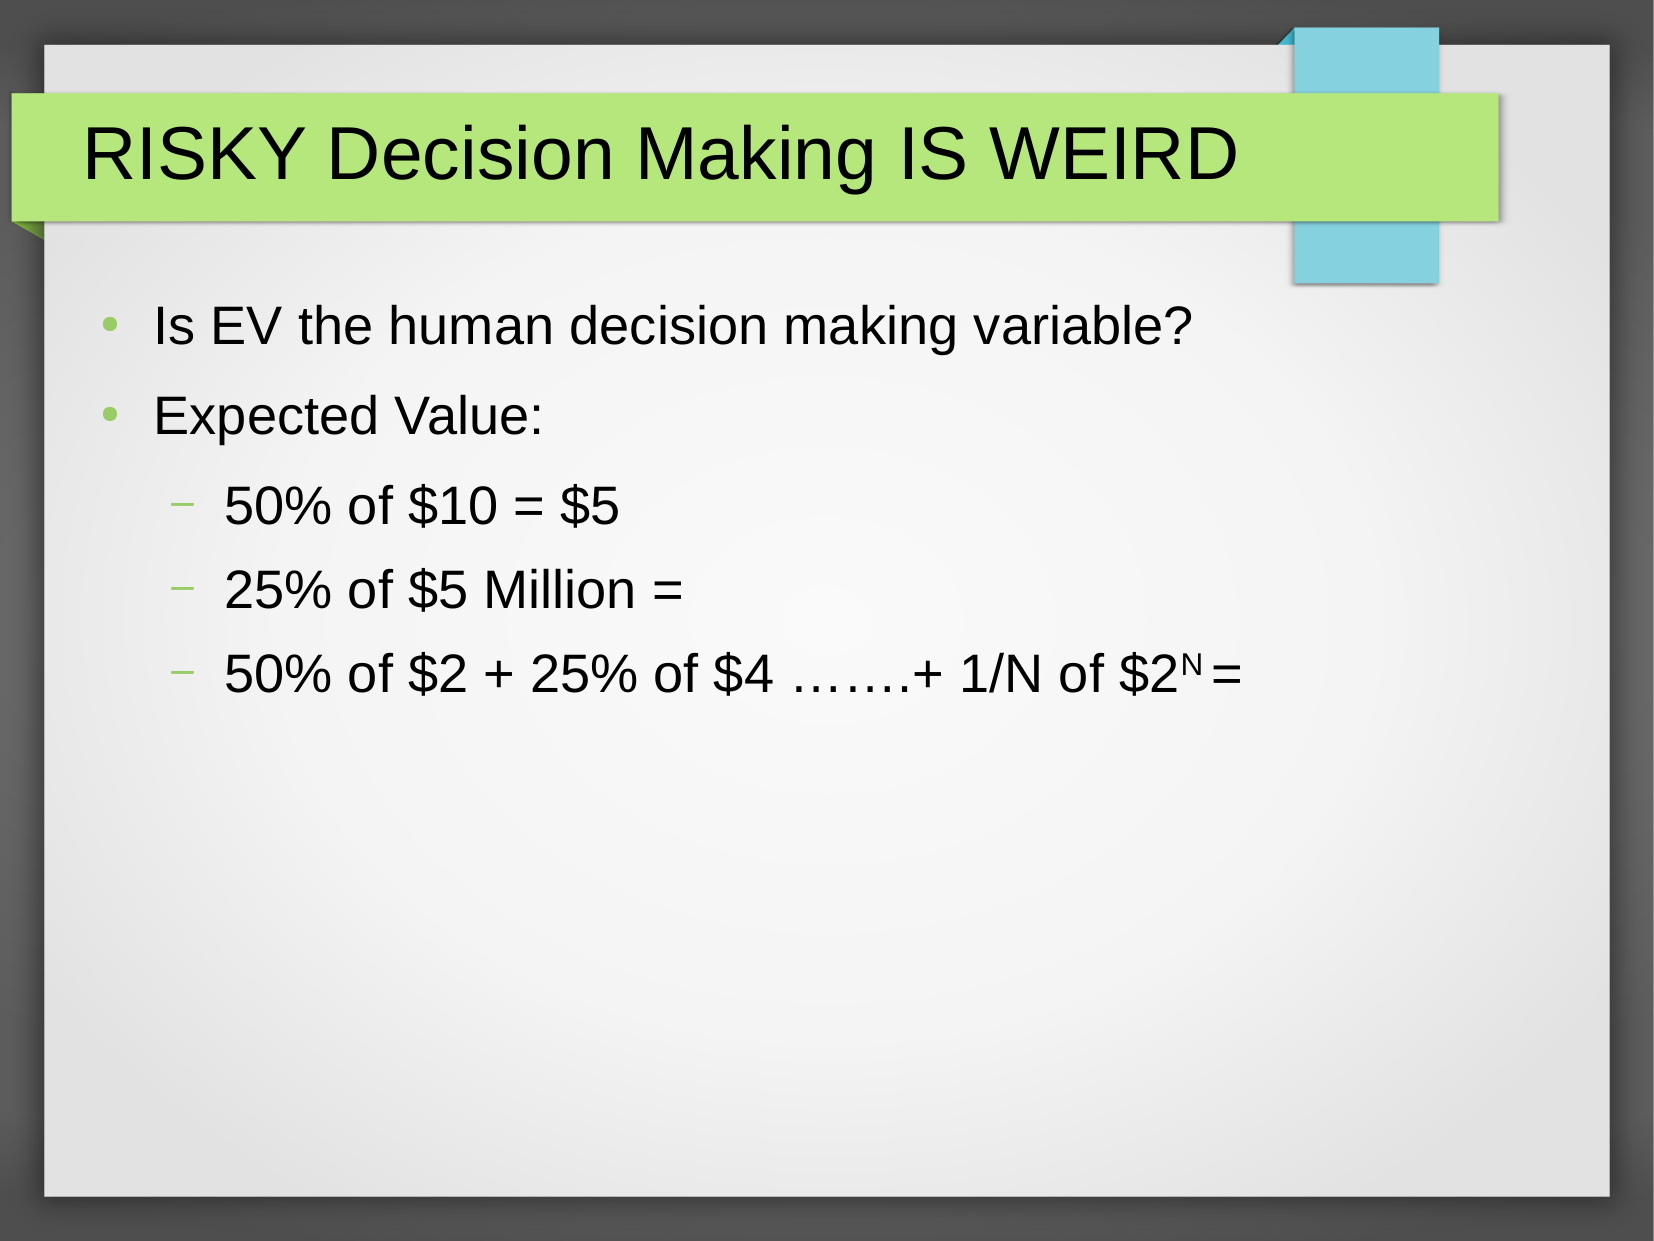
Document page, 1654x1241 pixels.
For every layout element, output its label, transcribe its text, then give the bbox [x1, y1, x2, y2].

picture [0, 0, 1654, 1241]
title RISKY Decision Making IS WEIRD [82, 94, 1264, 213]
list Is EV the human decision making variable? Expected Value: 50% of $10 = $5 25% of $5 Million = 50% of $2 + 25% of $4 …….+ 1/N of $2N = [82, 295, 1531, 1141]
